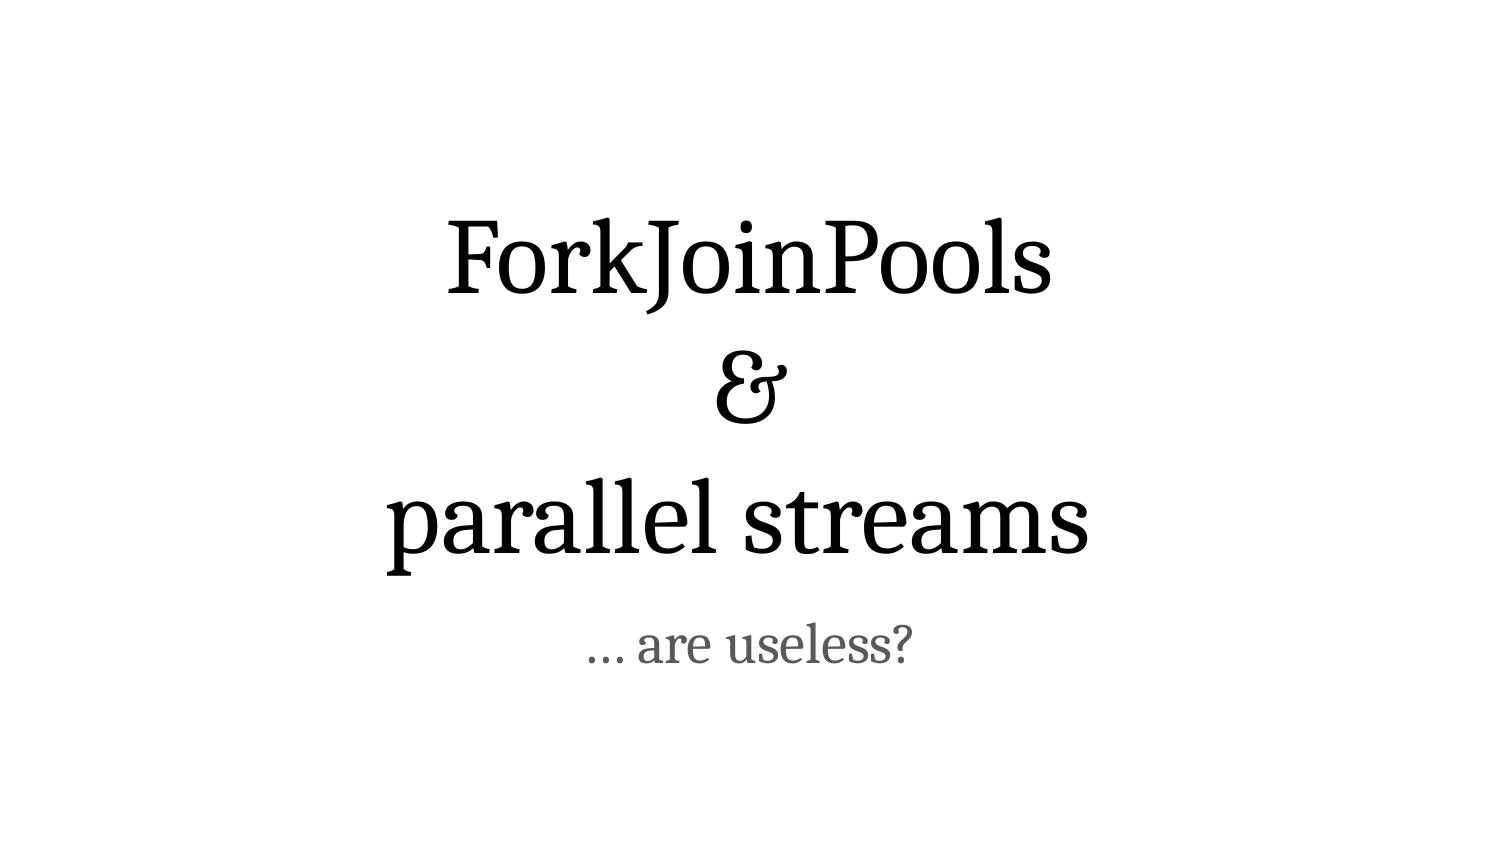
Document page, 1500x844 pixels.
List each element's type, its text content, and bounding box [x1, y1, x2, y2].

subtitle … are useless? [51, 590, 1449, 721]
title ForkJoinPools & parallel streams [51, 253, 1449, 590]
